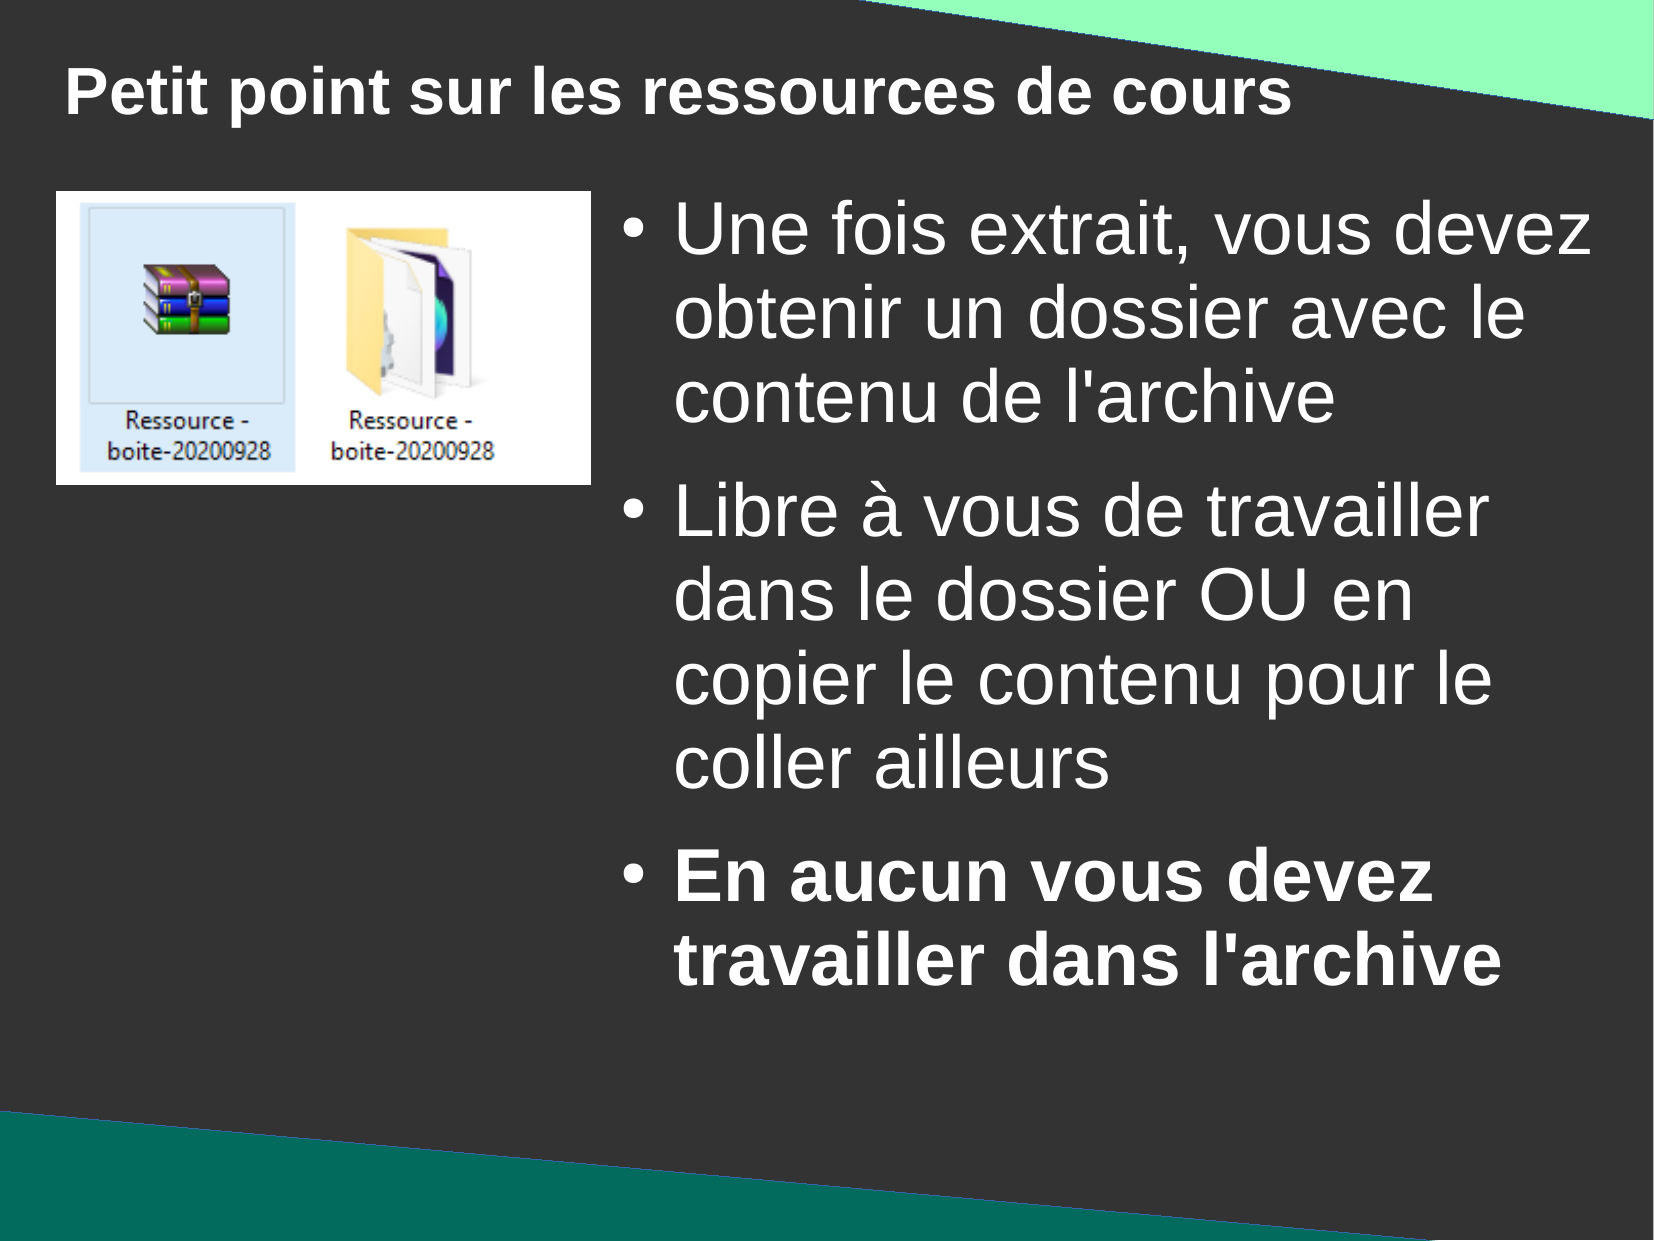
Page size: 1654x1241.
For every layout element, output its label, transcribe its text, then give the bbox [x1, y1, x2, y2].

title Petit point sur les ressources de cours [64, 54, 1553, 157]
list Une fois extrait, vous devez obtenir un dossier avec le contenu de l'archive Libre à vous de travailler dans le dossier OU en copier le contenu pour le coller ailleurs En aucun vous devez travailler dans l'archive [602, 186, 1620, 1099]
text_box [859, 0, 1654, 120]
picture [56, 191, 591, 485]
